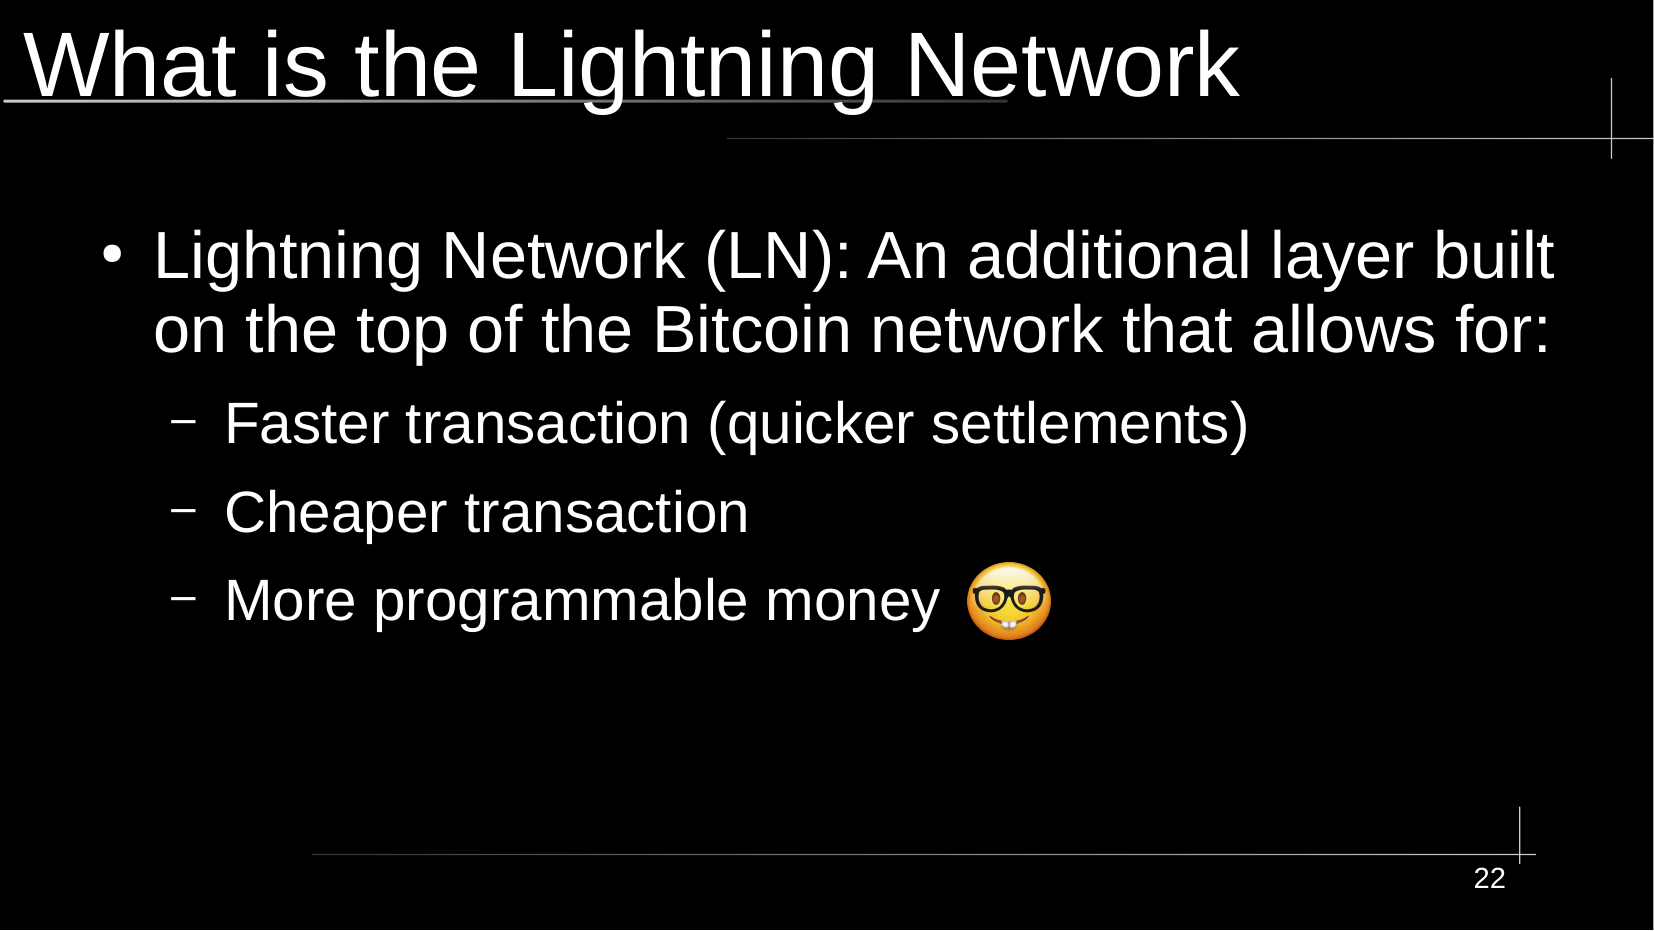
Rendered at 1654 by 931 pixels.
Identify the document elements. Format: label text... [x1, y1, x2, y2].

list Lightning Network (LN): An additional layer built on the top of the Bitcoin network that allows for: Faster transaction (quicker settlements) Cheaper transaction More programmable money [82, 217, 1571, 758]
title What is the Lightning Network [23, 11, 1589, 119]
picture [967, 562, 1051, 640]
